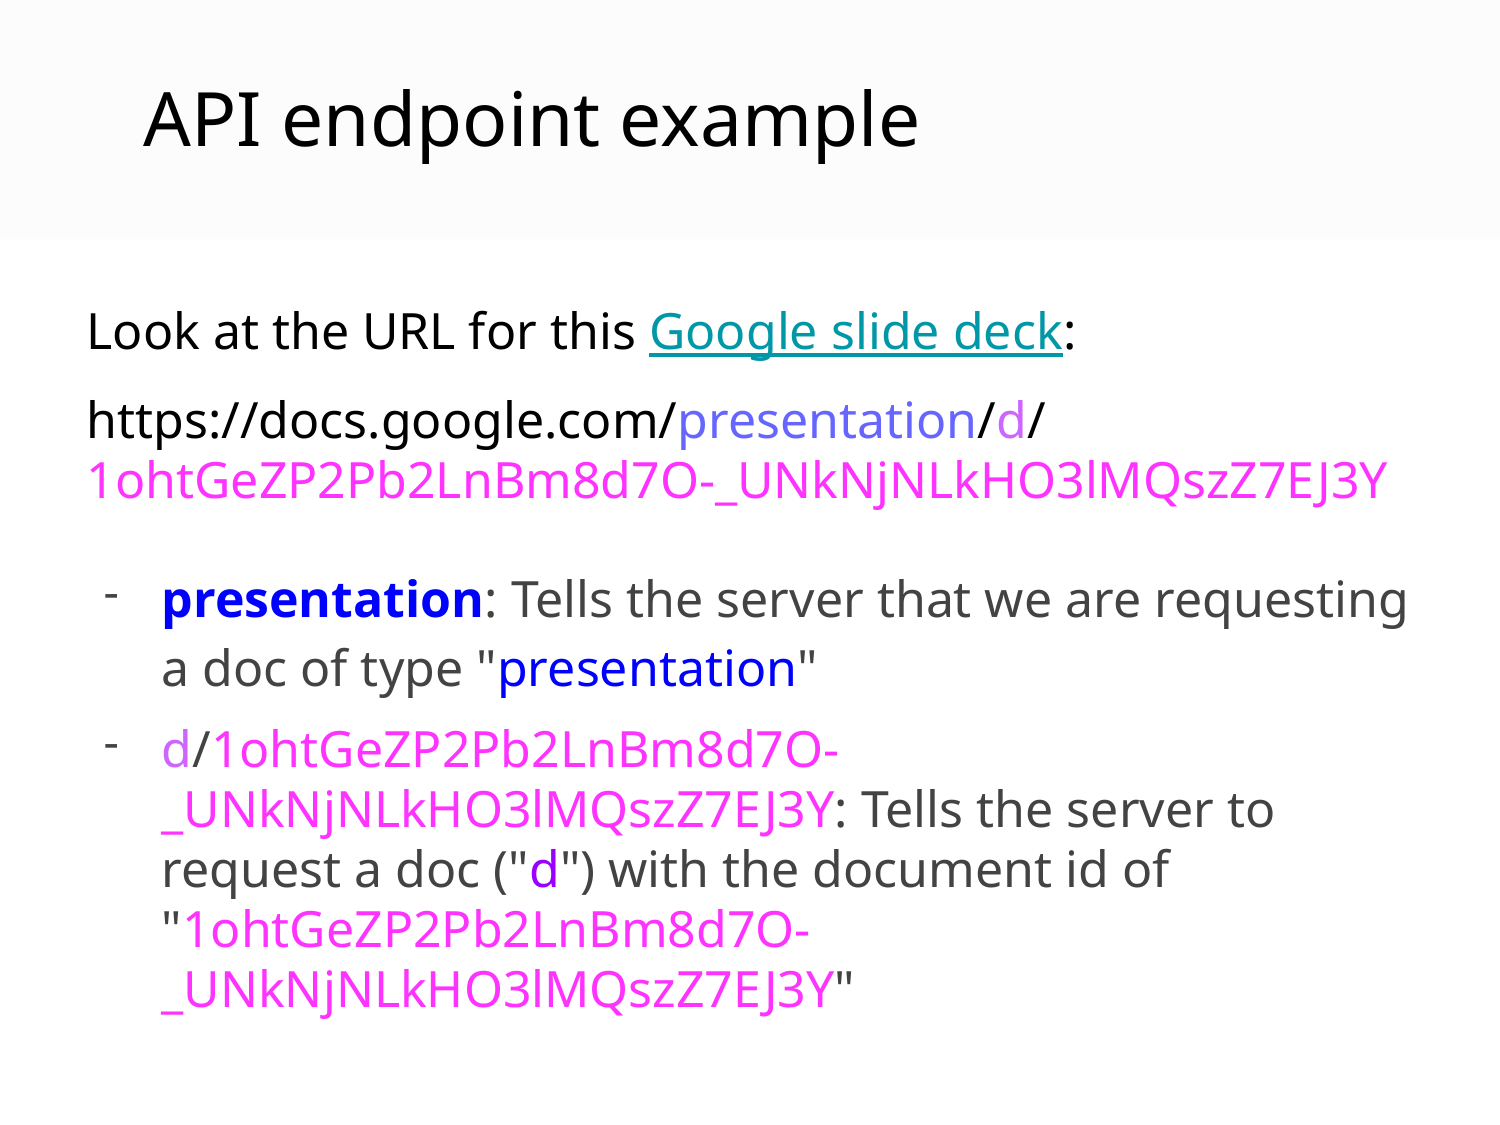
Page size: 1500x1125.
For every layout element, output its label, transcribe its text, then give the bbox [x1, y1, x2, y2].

title API endpoint example [128, 56, 1372, 183]
list presentation: Tells the server that we are requesting a doc of type "presentation" d/1ohtGeZP2Pb2LnBm8d7O-_UNkNjNLkHO3lMQszZ7EJ3Y: Tells the server to request a doc ("d") with the document id of "1ohtGeZP2Pb2LnBm8d7O-_UNkNjNLkHO3lMQszZ7EJ3Y" [71, 543, 1459, 1061]
text_box Look at the URL for this Google slide deck: https://docs.google.com/presentation/d/1ohtGeZP2Pb2LnBm8d7O-_UNkNjNLkHO3lMQszZ7EJ3Y [71, 284, 1481, 425]
